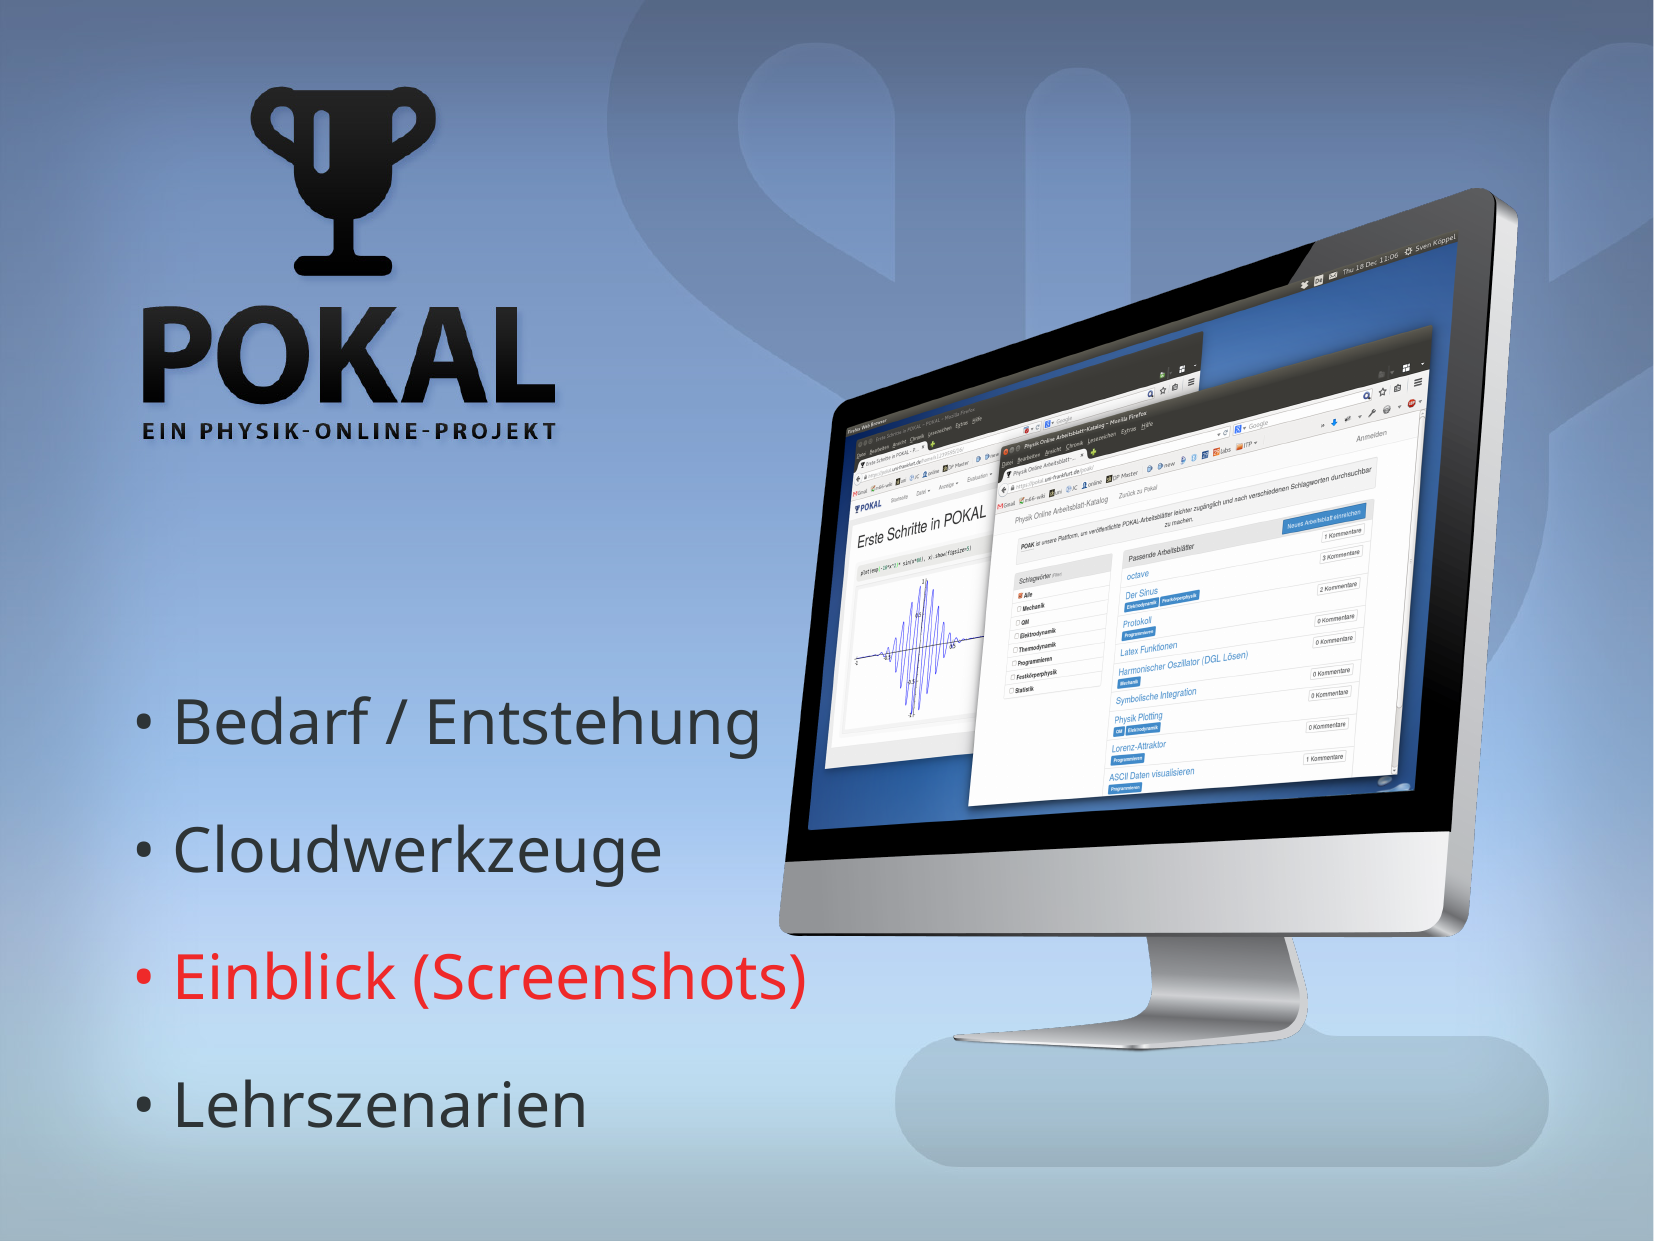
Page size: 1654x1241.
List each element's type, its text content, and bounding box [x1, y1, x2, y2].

picture [0, 0, 1654, 1241]
text_box • Bedarf / Entstehung • Cloudwerkzeuge • Einblick (Screenshots) • Lehrszenarien [118, 543, 710, 998]
